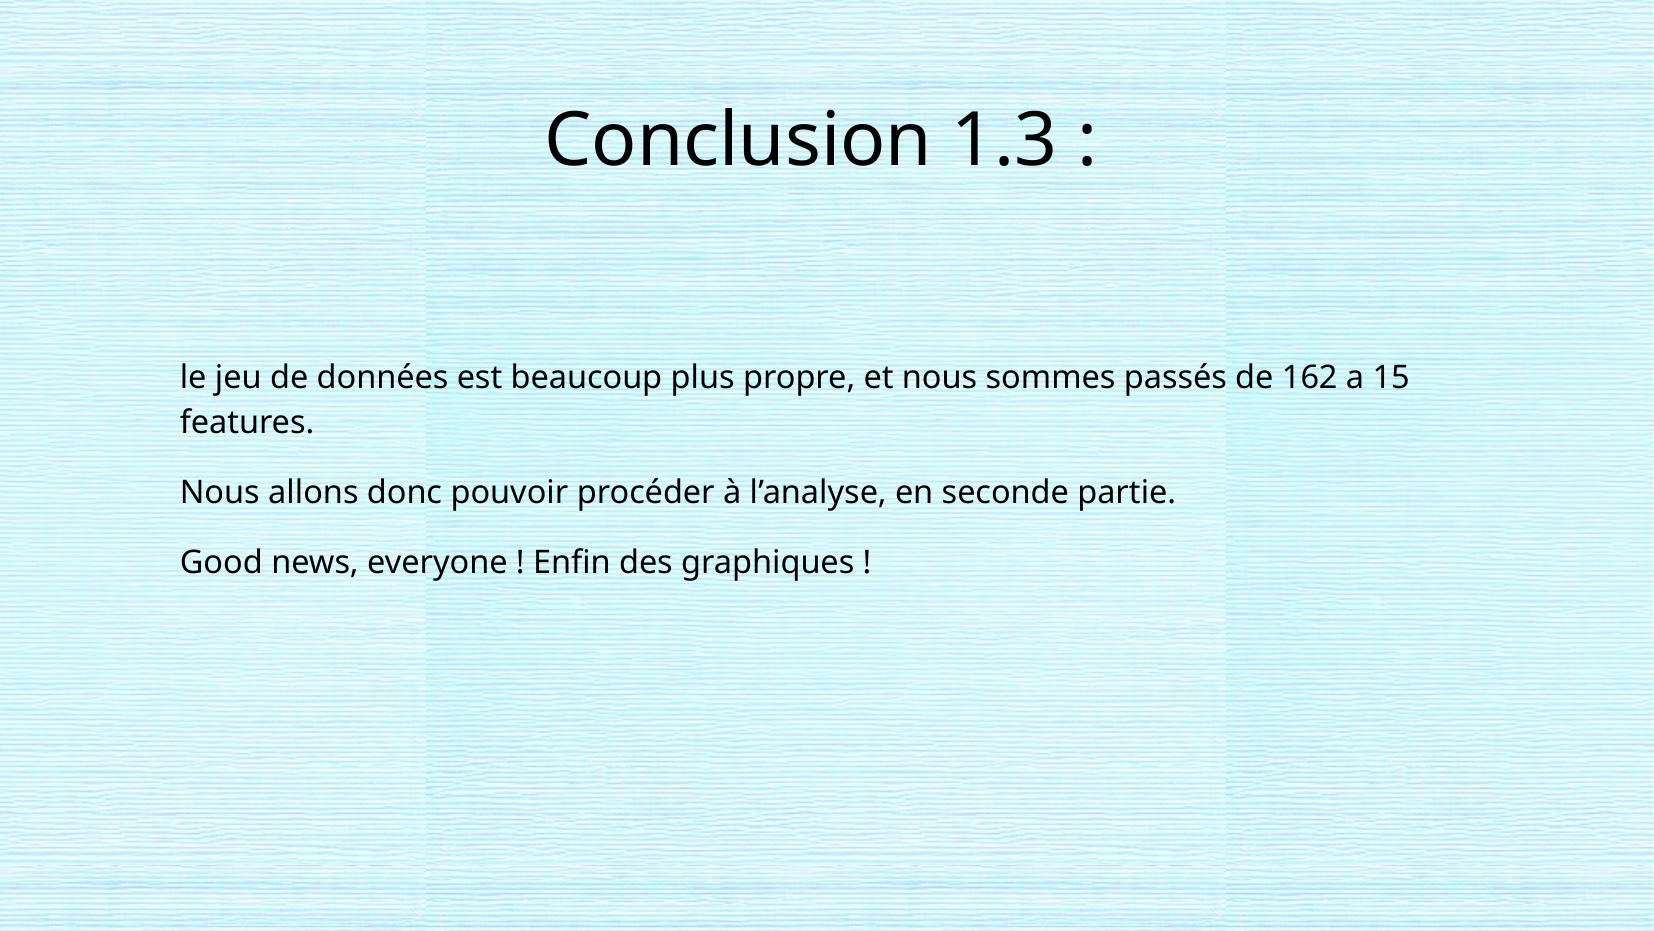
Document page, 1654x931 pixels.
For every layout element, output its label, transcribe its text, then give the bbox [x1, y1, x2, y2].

title Conclusion 1.3 : [76, 59, 1565, 215]
list le jeu de données est beaucoup plus propre, et nous sommes passés de 162 a 15 features. Nous allons donc pouvoir procéder à l’analyse, en seconde partie. Good news, everyone ! Enfin des graphiques ! [118, 354, 1536, 583]
